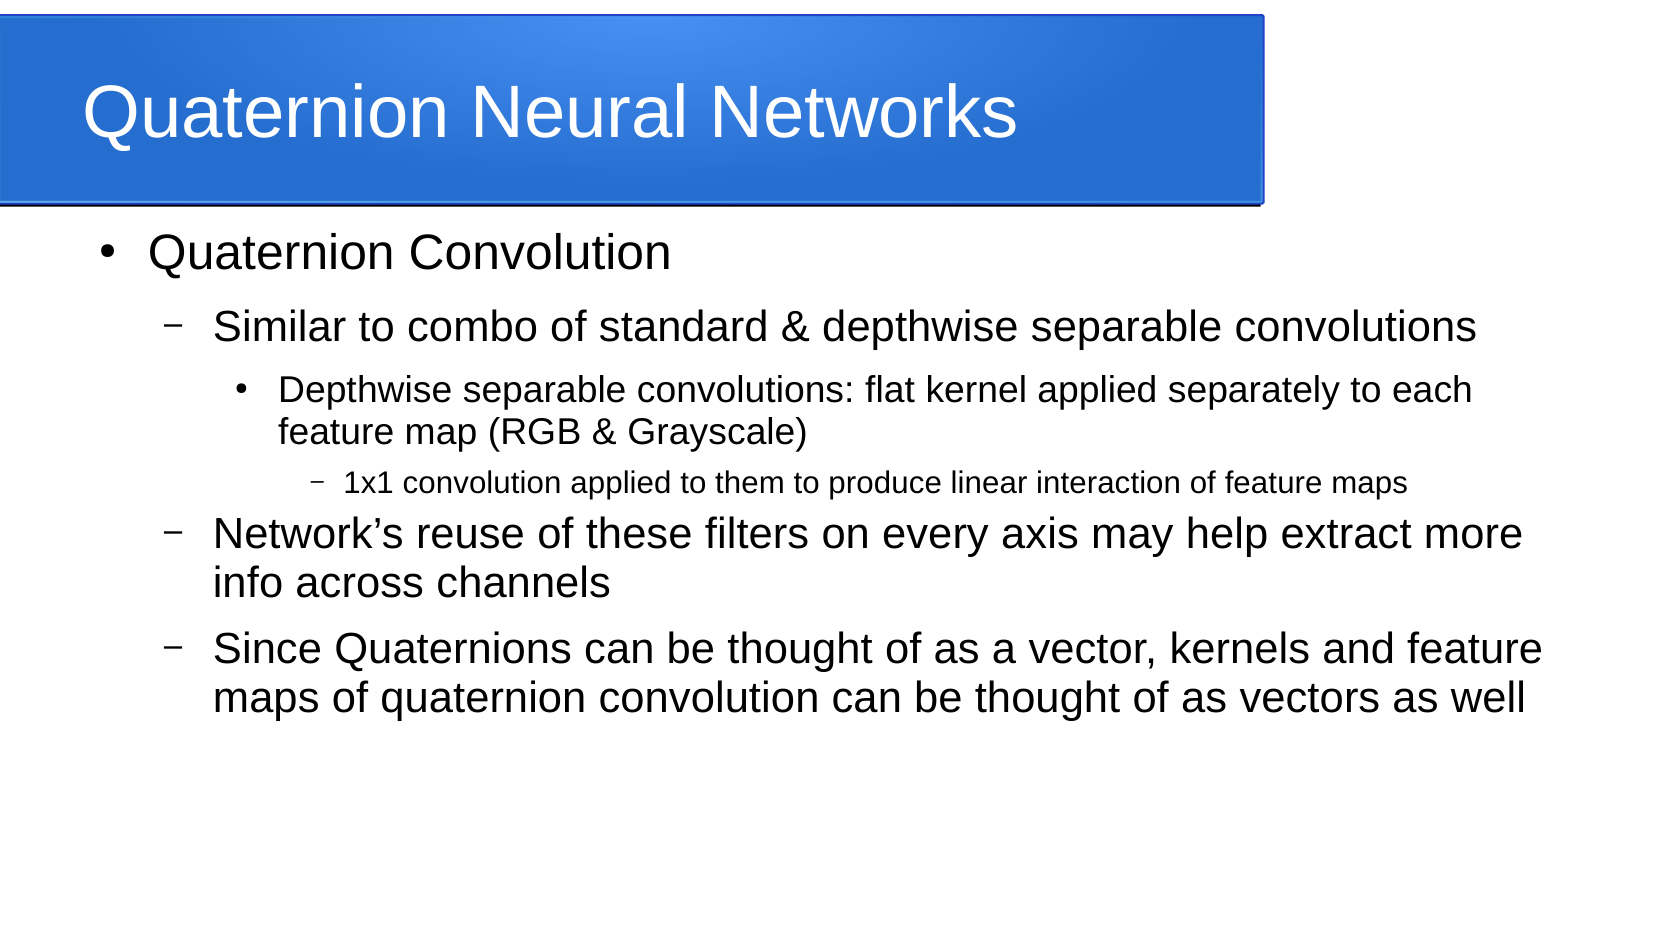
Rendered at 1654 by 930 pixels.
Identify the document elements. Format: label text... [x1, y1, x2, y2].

title Quaternion Neural Networks [82, 35, 1234, 189]
list Quaternion Convolution Similar to combo of standard & depthwise separable convolutions Depthwise separable convolutions: flat kernel applied separately to each feature map (RGB & Grayscale) 1x1 convolution applied to them to produce linear interaction of feature maps Network’s reuse of these filters on every axis may help extract more info across channels Since Quaternions can be thought of as a vector, kernels and feature maps of quaternion convolution can be thought of as vectors as well [82, 224, 1571, 764]
